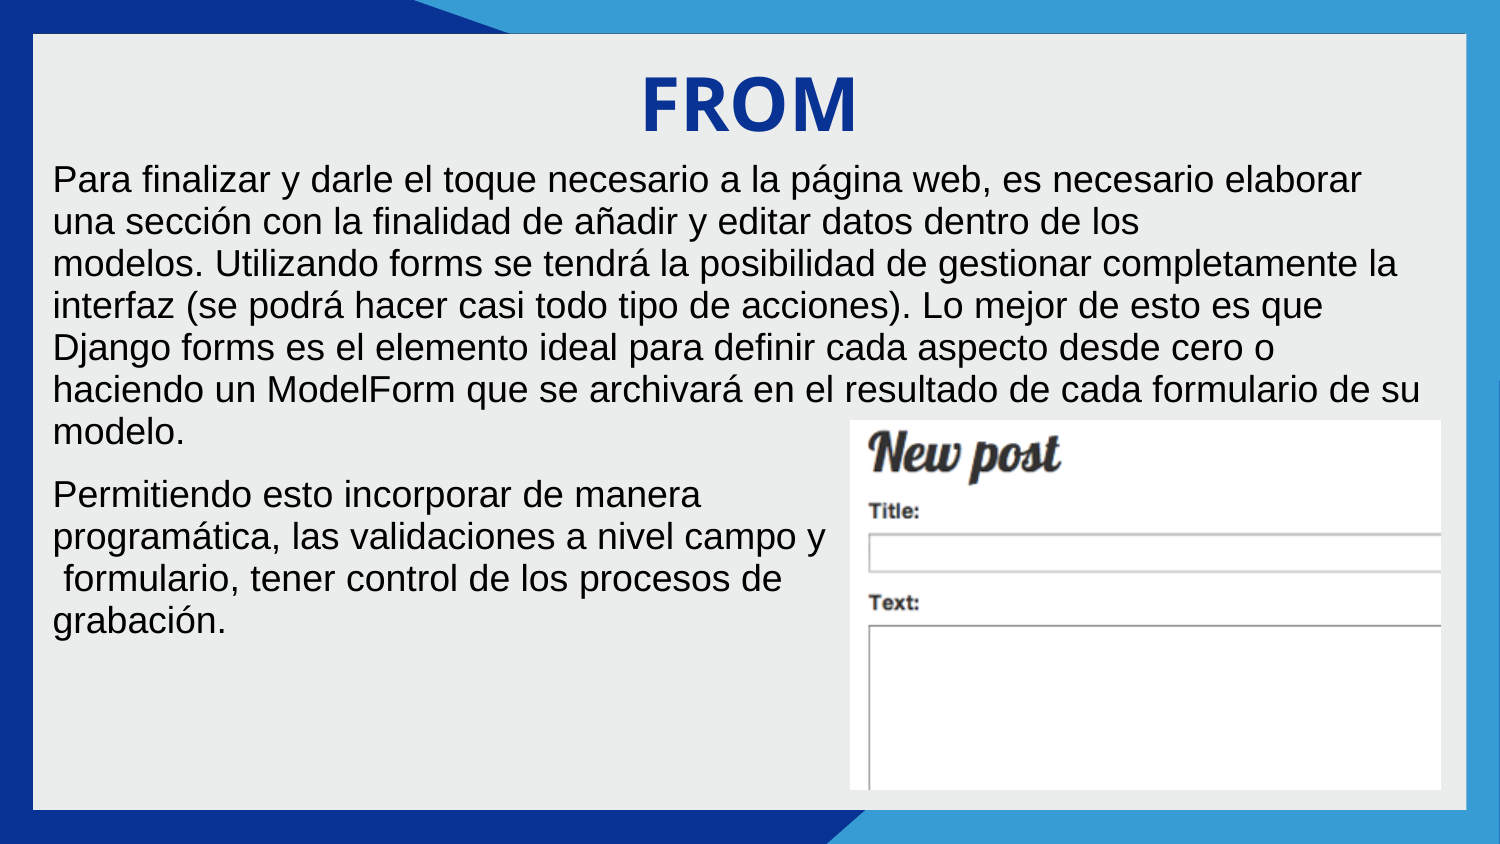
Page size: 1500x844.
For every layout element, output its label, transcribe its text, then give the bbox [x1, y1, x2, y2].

title FROM [34, 36, 1466, 178]
text_box Para finalizar y darle el toque necesario a la página web, es necesario elaborar una sección con la finalidad de añadir y editar datos dentro de los modelos. Utilizando forms se tendrá la posibilidad de gestionar completamente la interfaz (se podrá hacer casi todo tipo de acciones). Lo mejor de esto es que Django forms es el elemento ideal para definir cada aspecto desde cero o haciendo un ModelForm que se archivará en el resultado de cada formulario de su modelo. Permitiendo esto incorporar de manera programática, las validaciones a nivel campo y formulario, tener control de los procesos de grabación. [38, 151, 1447, 649]
picture [850, 420, 1441, 790]
